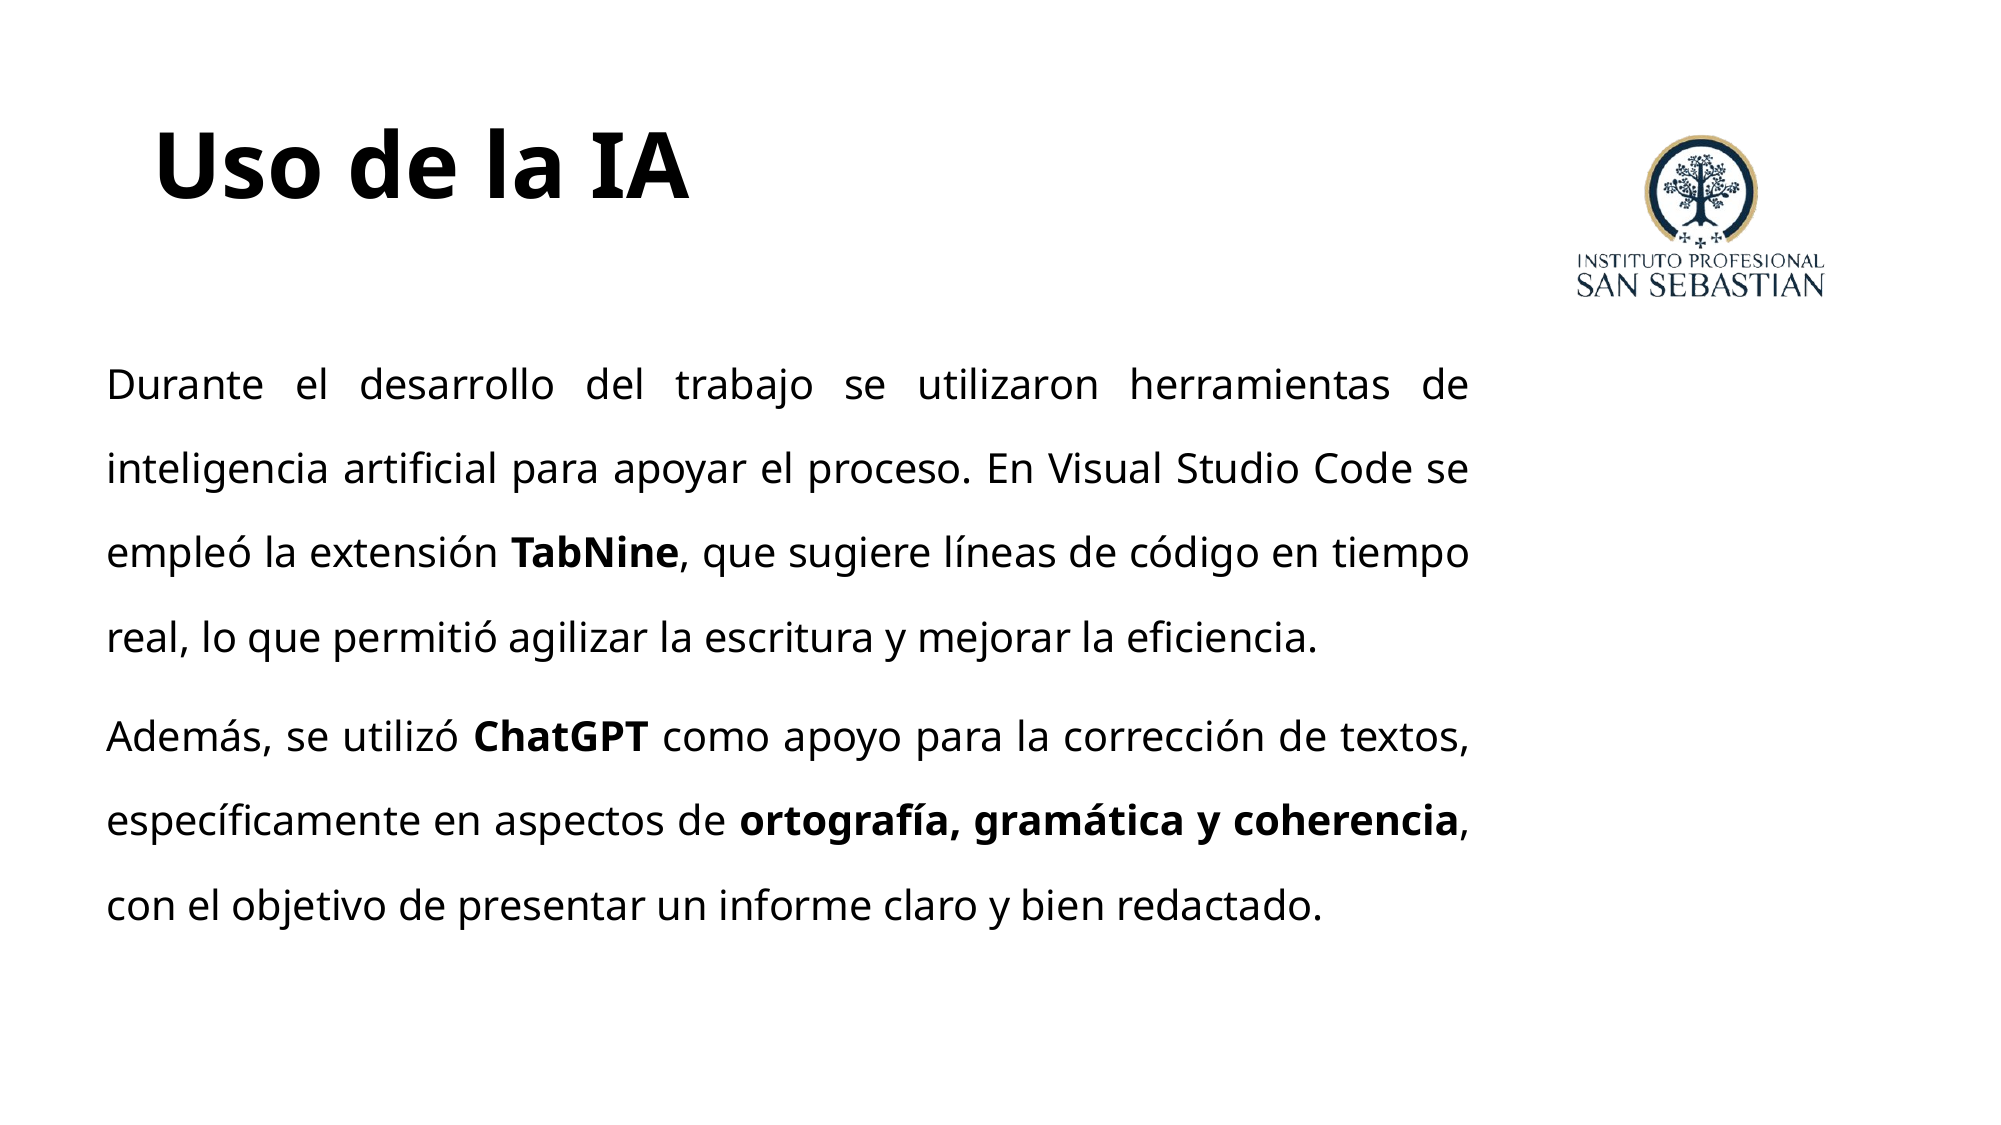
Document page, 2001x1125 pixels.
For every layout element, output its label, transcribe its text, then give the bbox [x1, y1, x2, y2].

list Durante el desarrollo del trabajo se utilizaron herramientas de inteligencia artificial para apoyar el proceso. En Visual Studio Code se empleó la extensión TabNine, que sugiere líneas de código en tiempo real, lo que permitió agilizar la escritura y mejorar la eficiencia. Además, se utilizó ChatGPT como apoyo para la corrección de textos, específicamente en aspectos de ortografía, gramática y coherencia, con el objetivo de presentar un informe claro y bien redactado. [91, 315, 1500, 1009]
title Uso de la IA [137, 59, 1863, 278]
picture [1546, 66, 1855, 380]
